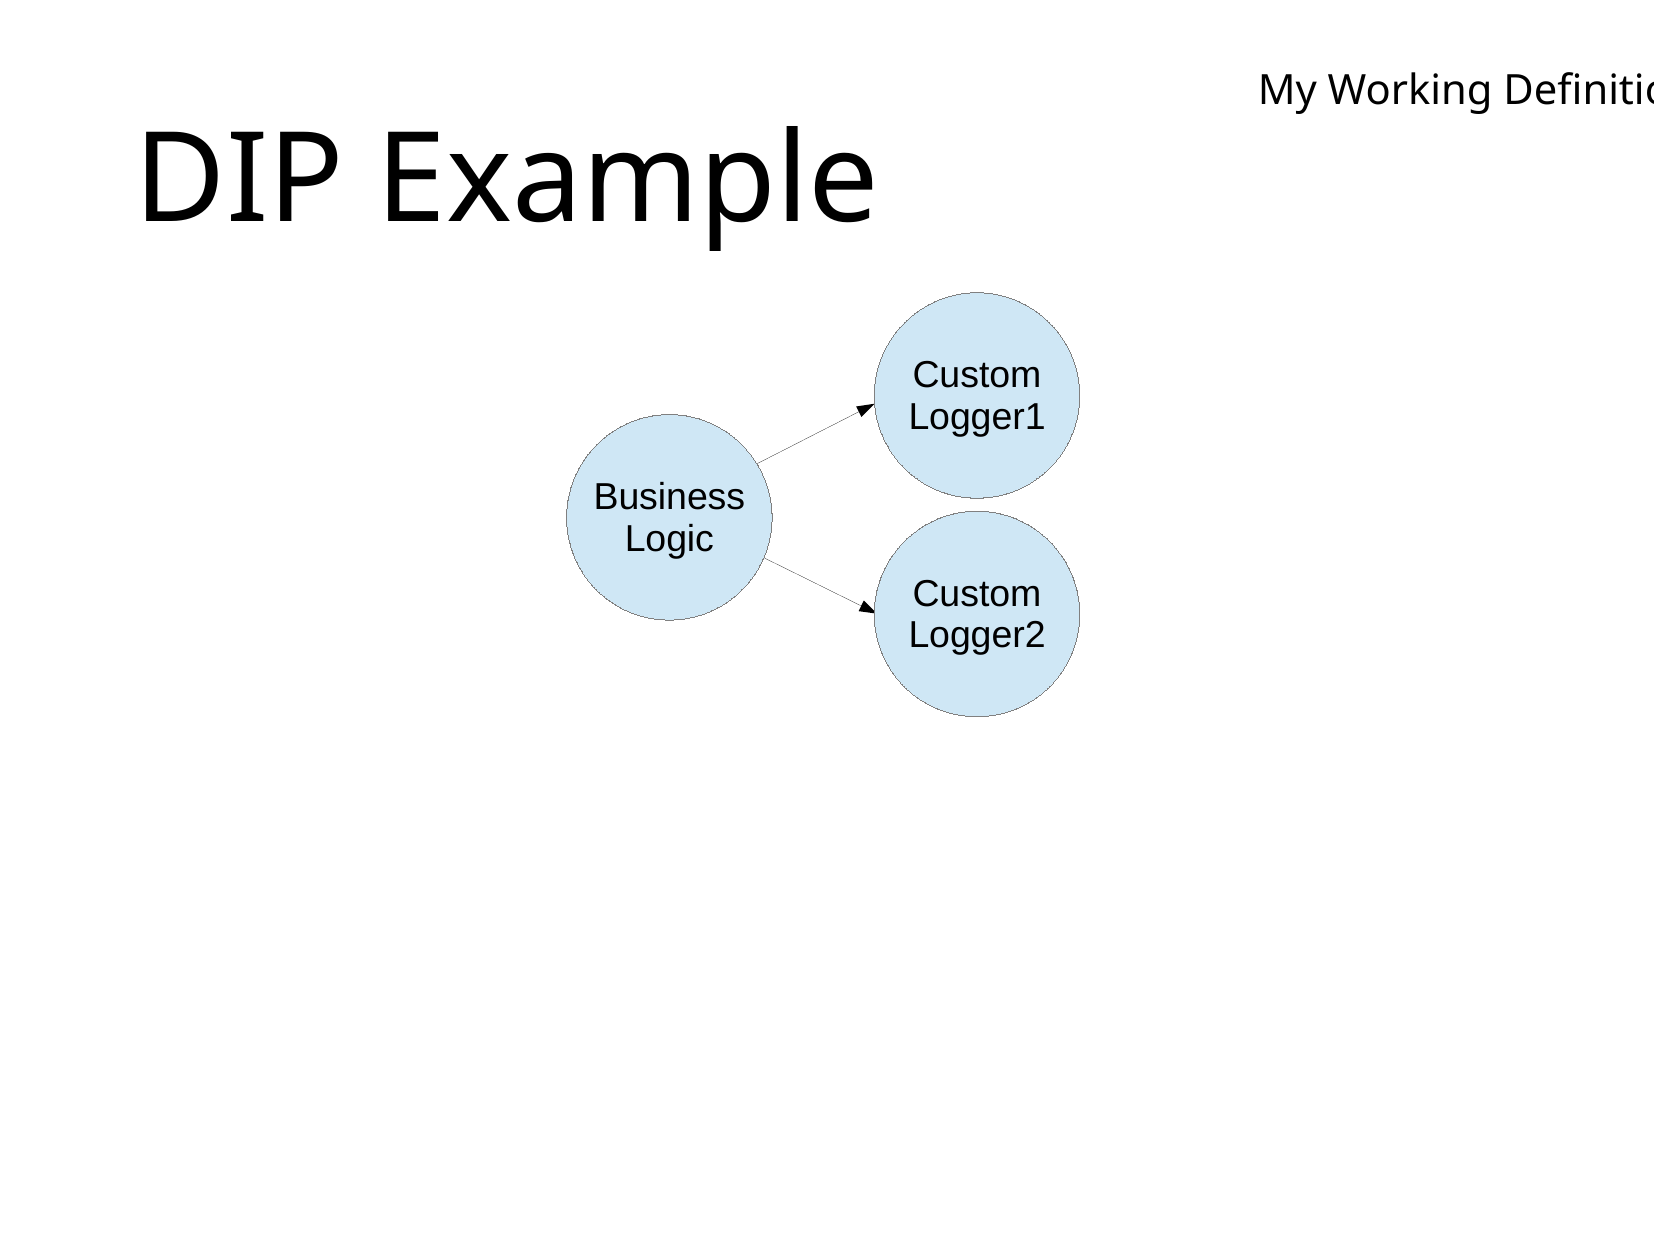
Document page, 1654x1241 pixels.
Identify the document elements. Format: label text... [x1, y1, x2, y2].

text_box Business Logic [566, 414, 773, 621]
text_box DIP Example [120, 80, 1492, 211]
text_box Custom Logger2 [874, 511, 1080, 717]
text_box My Working Definition [1243, 51, 1593, 106]
text_box Custom Logger1 [874, 292, 1080, 499]
